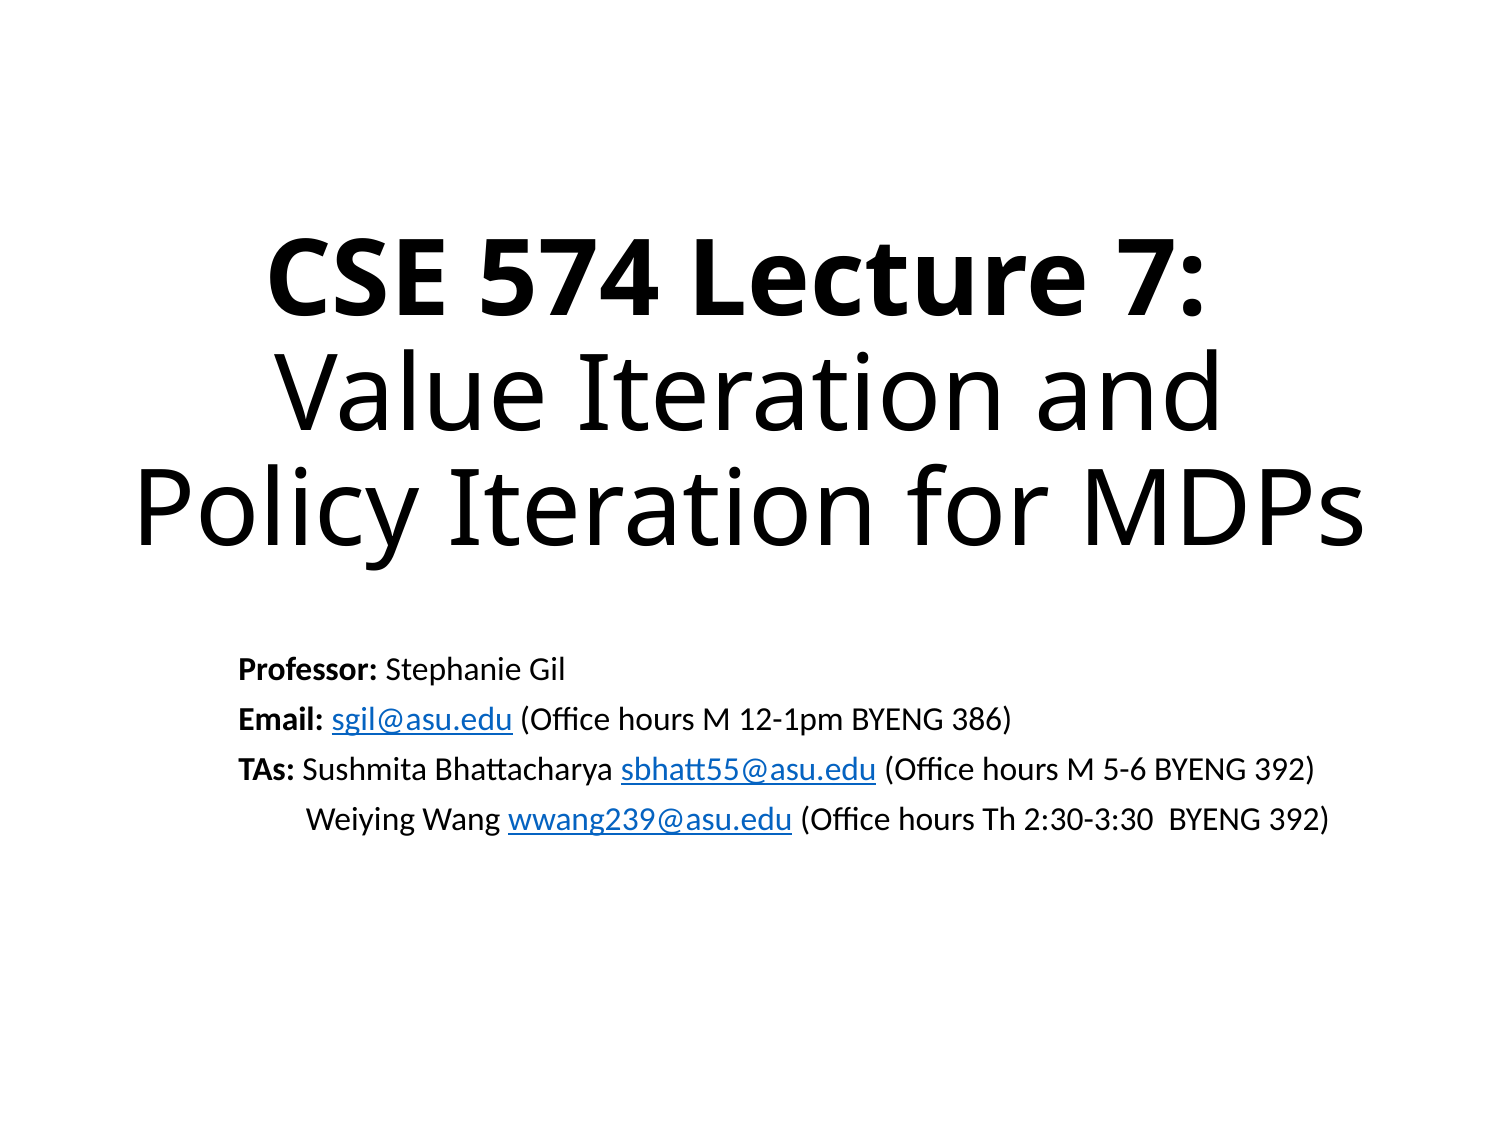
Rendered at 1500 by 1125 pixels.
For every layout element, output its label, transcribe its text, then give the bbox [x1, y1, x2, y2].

subtitle Professor: Stephanie Gil Email: sgil@asu.edu (Office hours M 12-1pm BYENG 386) TAs: Sushmita Bhattacharya sbhatt55@asu.edu (Office hours M 5-6 BYENG 392) Weiying Wang wwang239@asu.edu (Office hours Th 2:30-3:30 BYENG 392) [223, 643, 1474, 848]
title CSE 574 Lecture 7: Value Iteration and Policy Iteration for MDPs [112, 184, 1388, 576]
